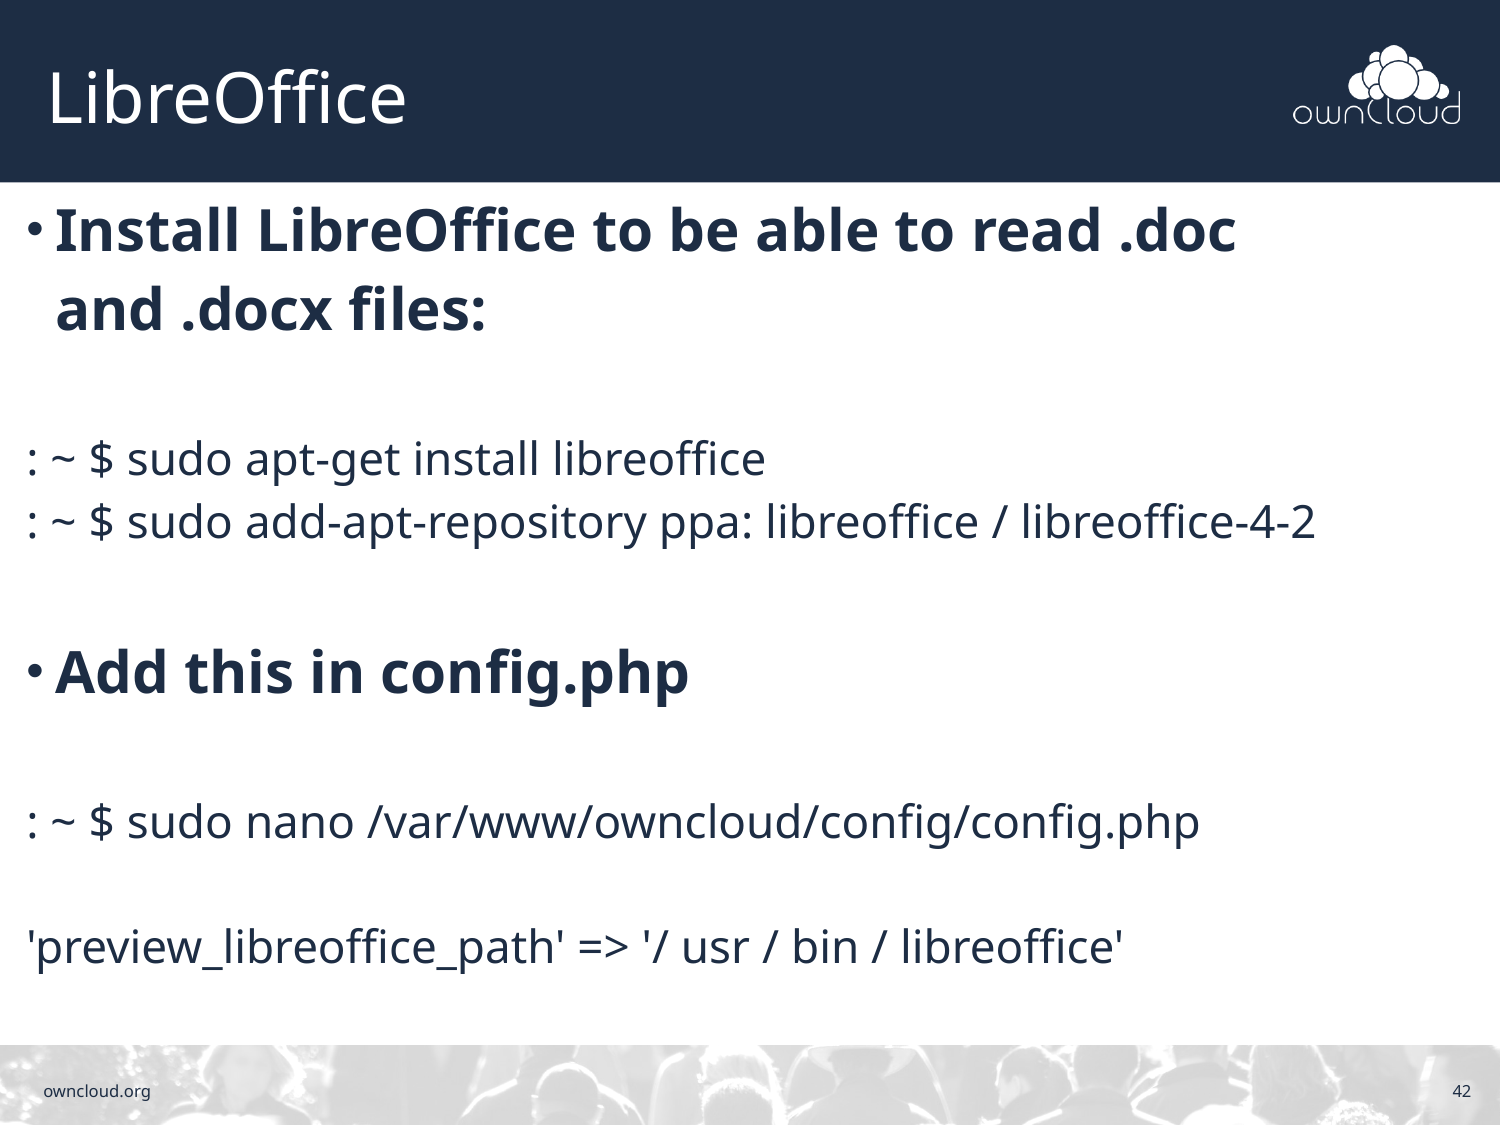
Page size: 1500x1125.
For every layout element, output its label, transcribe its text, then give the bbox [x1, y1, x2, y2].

picture [1293, 45, 1460, 124]
list Install LibreOffice to be able to read .doc and .docx files: : ~ $ sudo apt-get install libreoffice : ~ $ sudo add-apt-repository ppa: libreoffice / libreoffice-4-2 Add this in config.php : ~ $ sudo nano /var/www/owncloud/config/config.php 'preview_libreoffice_path' => '/ usr / bin / libreoffice' [26, 188, 1444, 1000]
title LibreOffice [46, 5, 1258, 187]
picture [0, 1045, 1500, 1125]
